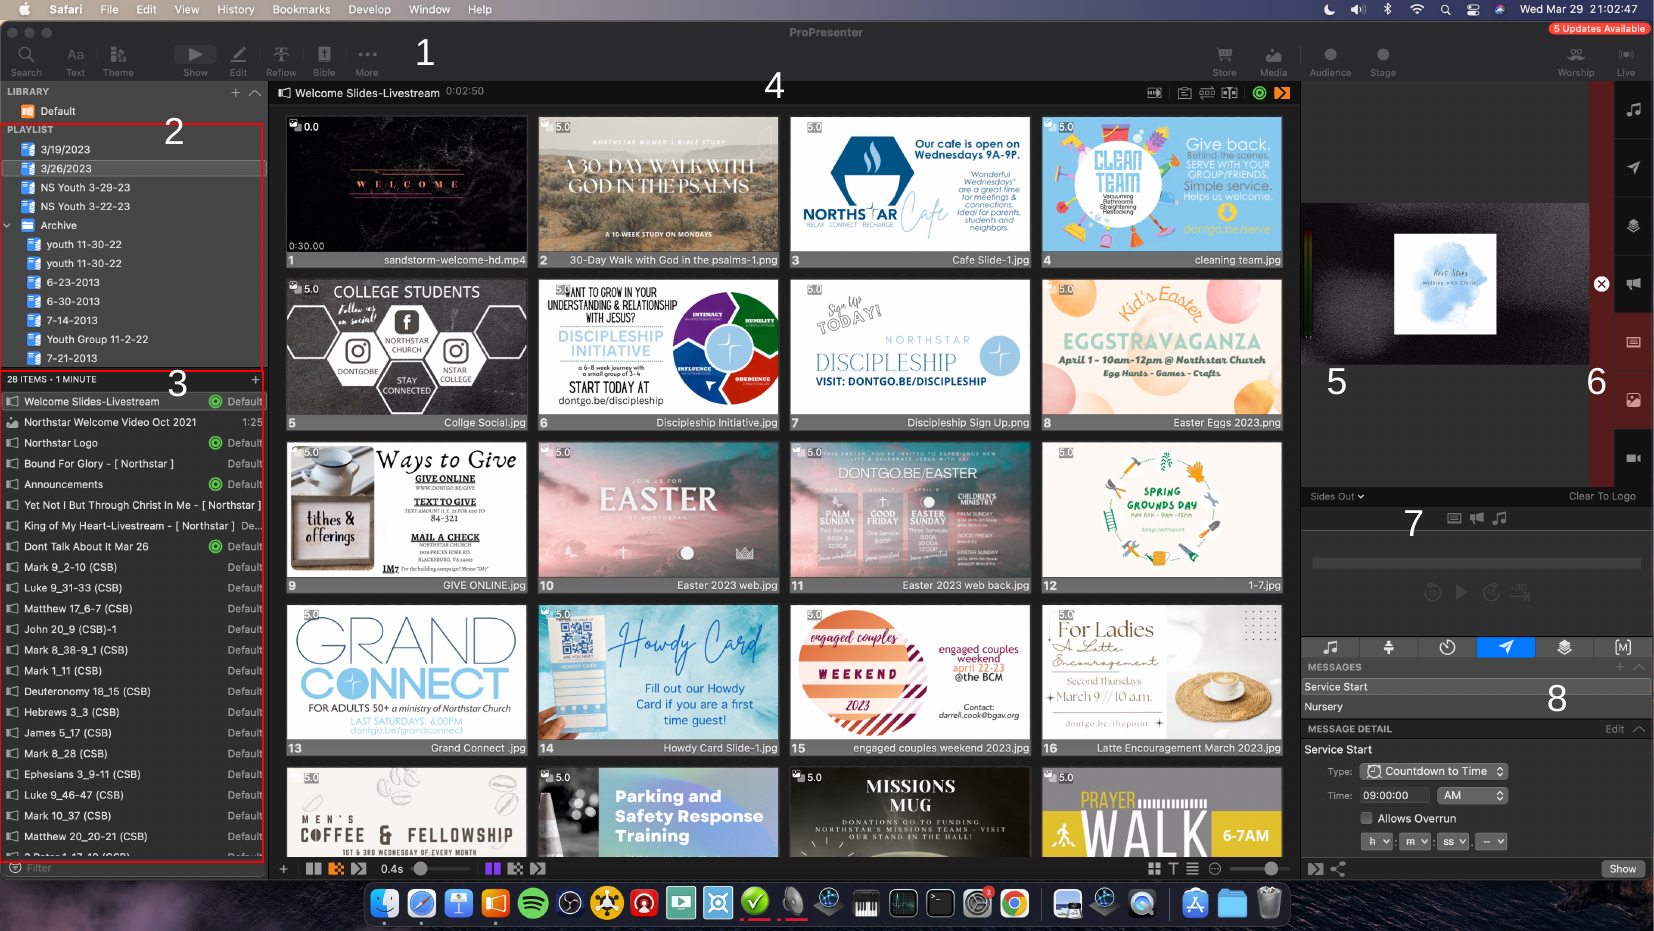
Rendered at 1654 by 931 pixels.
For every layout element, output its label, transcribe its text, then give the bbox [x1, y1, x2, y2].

picture [1, 125, 261, 370]
text_box 3 [152, 354, 191, 412]
text_box 6 [1571, 353, 1609, 411]
text_box 8 [1532, 670, 1569, 728]
picture [0, 0, 1654, 931]
text_box 7 [1388, 495, 1426, 552]
text_box 1 [400, 23, 438, 81]
text_box 4 [749, 57, 788, 115]
text_box 5 [1311, 353, 1349, 411]
text_box 2 [148, 103, 186, 161]
picture [1, 372, 262, 861]
